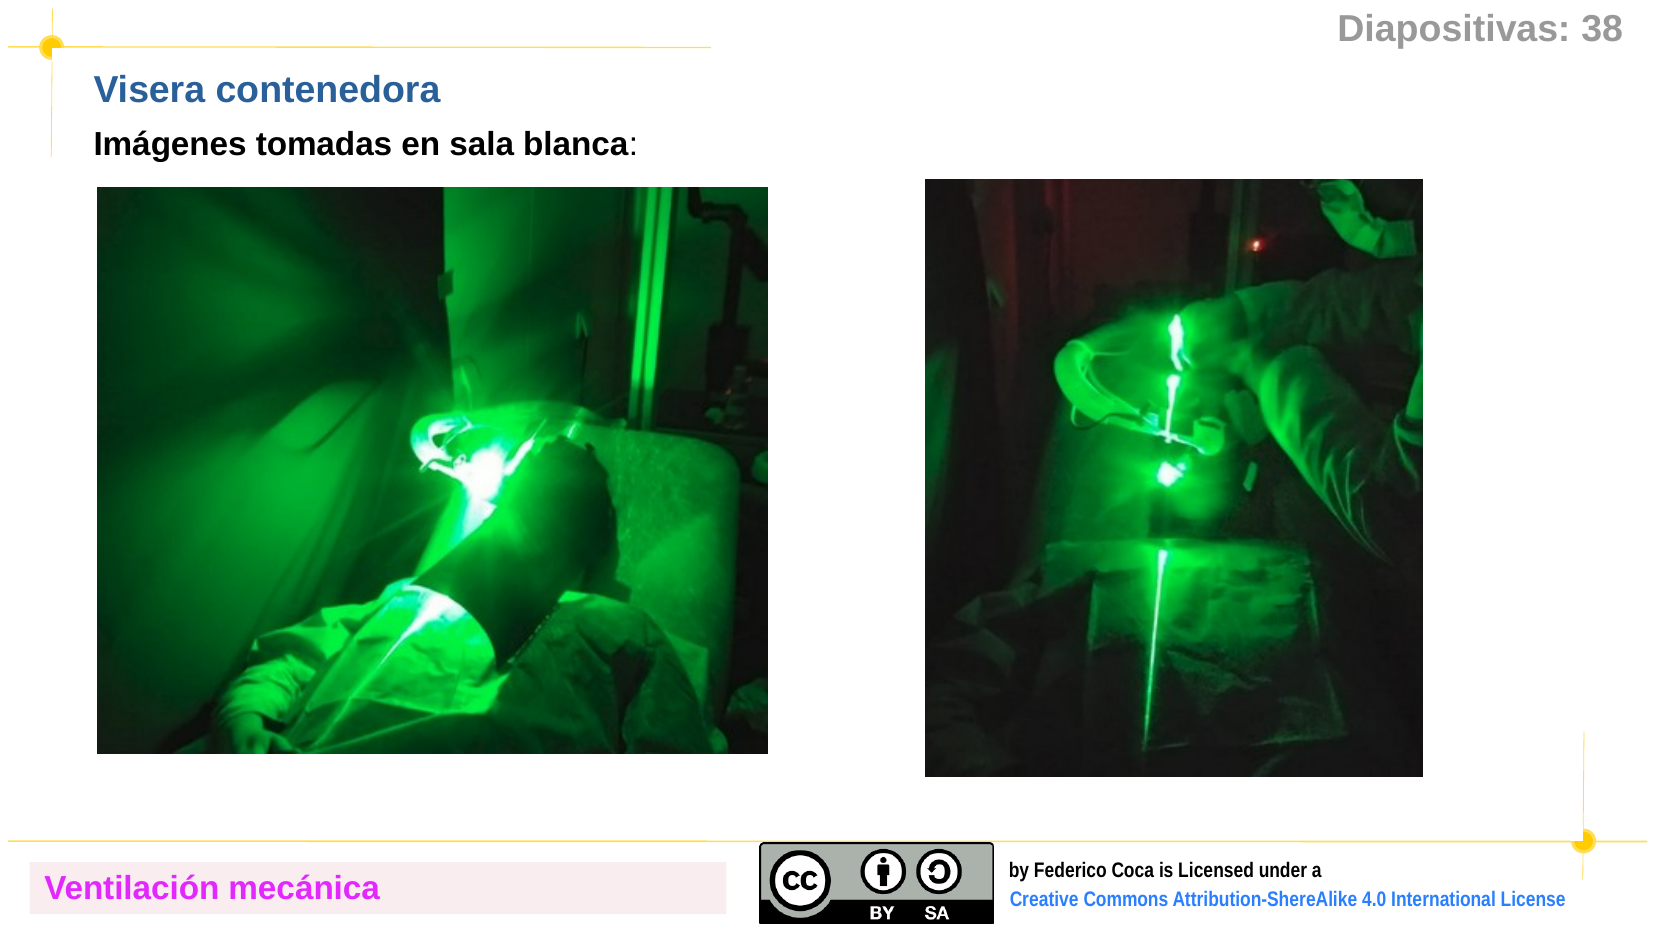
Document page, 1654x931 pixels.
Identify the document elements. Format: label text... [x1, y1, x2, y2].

picture [97, 187, 768, 754]
text_box Ventilación mecánica [29, 862, 727, 915]
text_box Diapositivas: 38 [1322, 0, 1644, 57]
text_box Visera contenedora [78, 61, 886, 118]
picture [925, 179, 1423, 777]
text_box Imágenes tomadas en sala blanca: [78, 118, 1630, 186]
